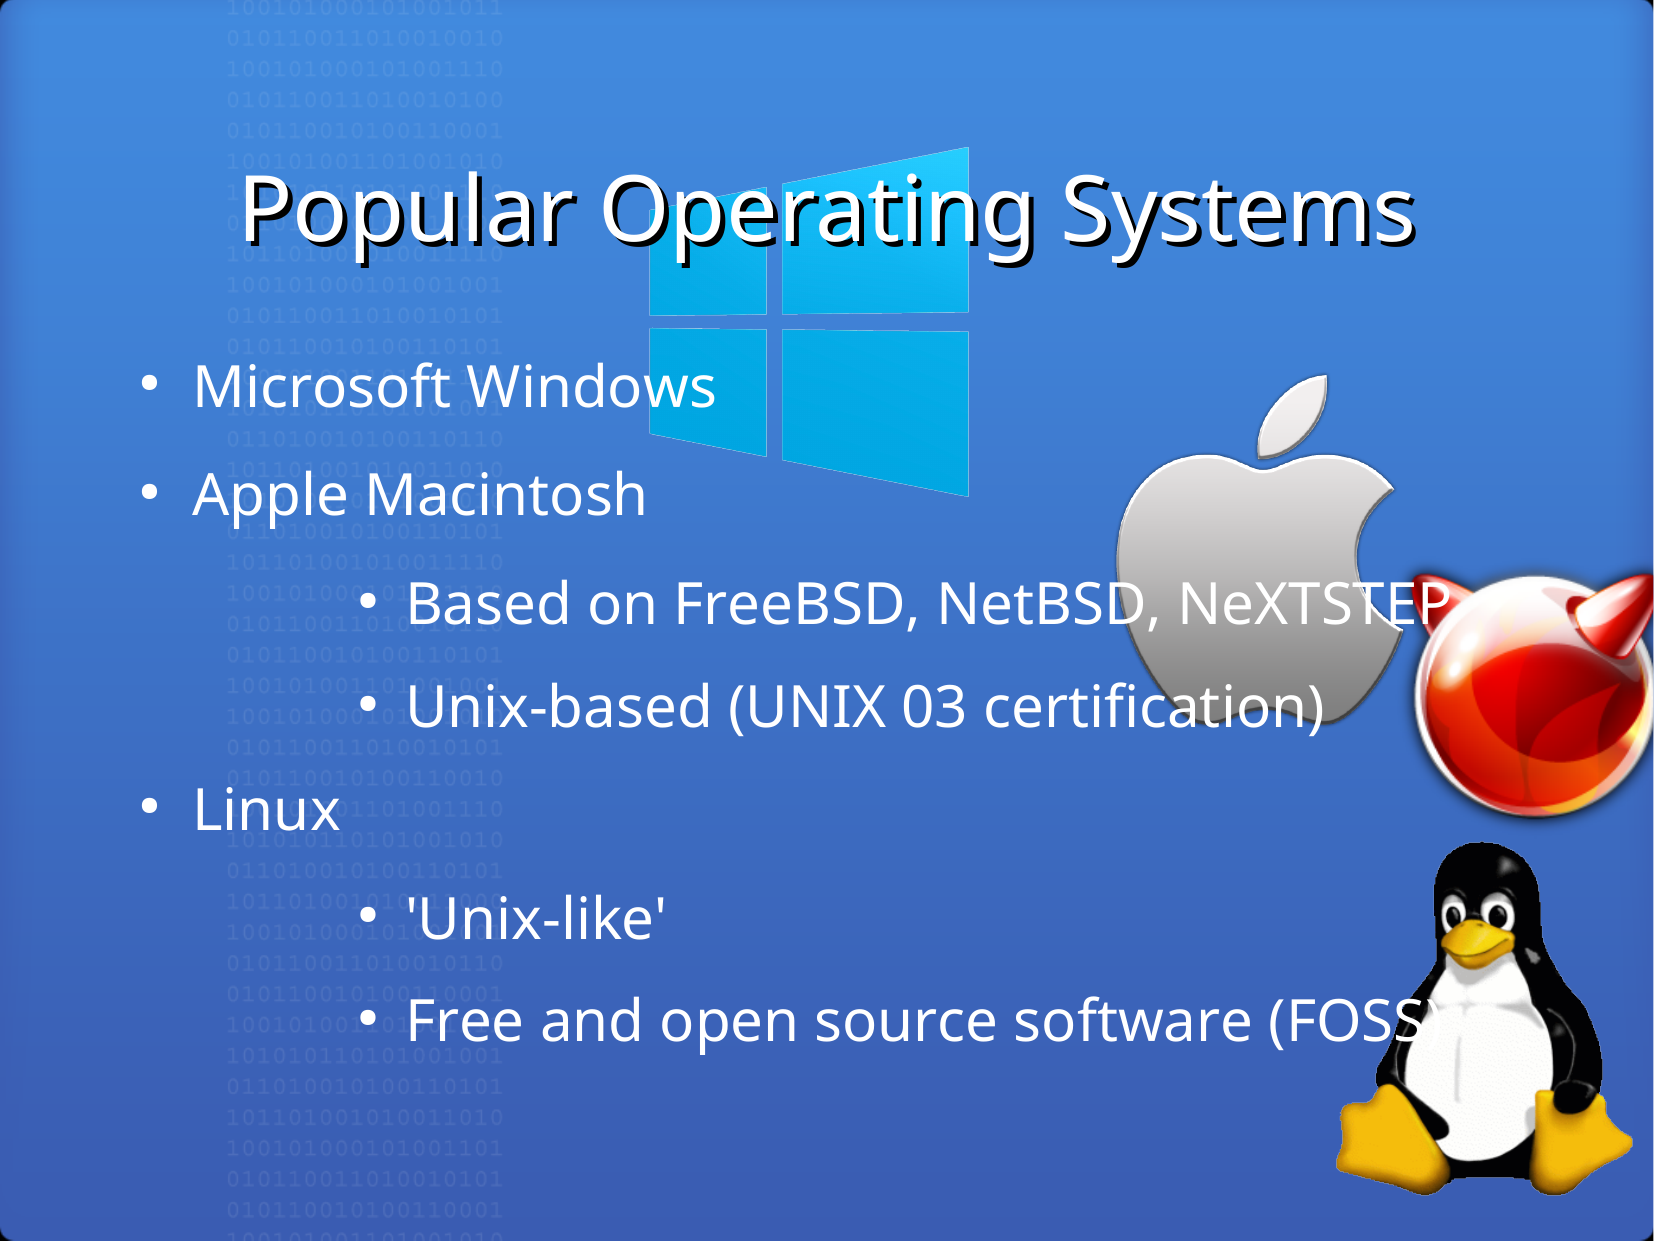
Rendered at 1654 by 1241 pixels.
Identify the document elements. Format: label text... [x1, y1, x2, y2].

list Microsoft Windows Apple Macintosh Based on FreeBSD, NetBSD, NeXTSTEP Unix-based (UNIX 03 certification) Linux 'Unix-like' Free and open source software (FOSS) [121, 344, 1534, 1127]
title Popular Operating Systems [121, 102, 1534, 310]
picture [0, 0, 1654, 1241]
